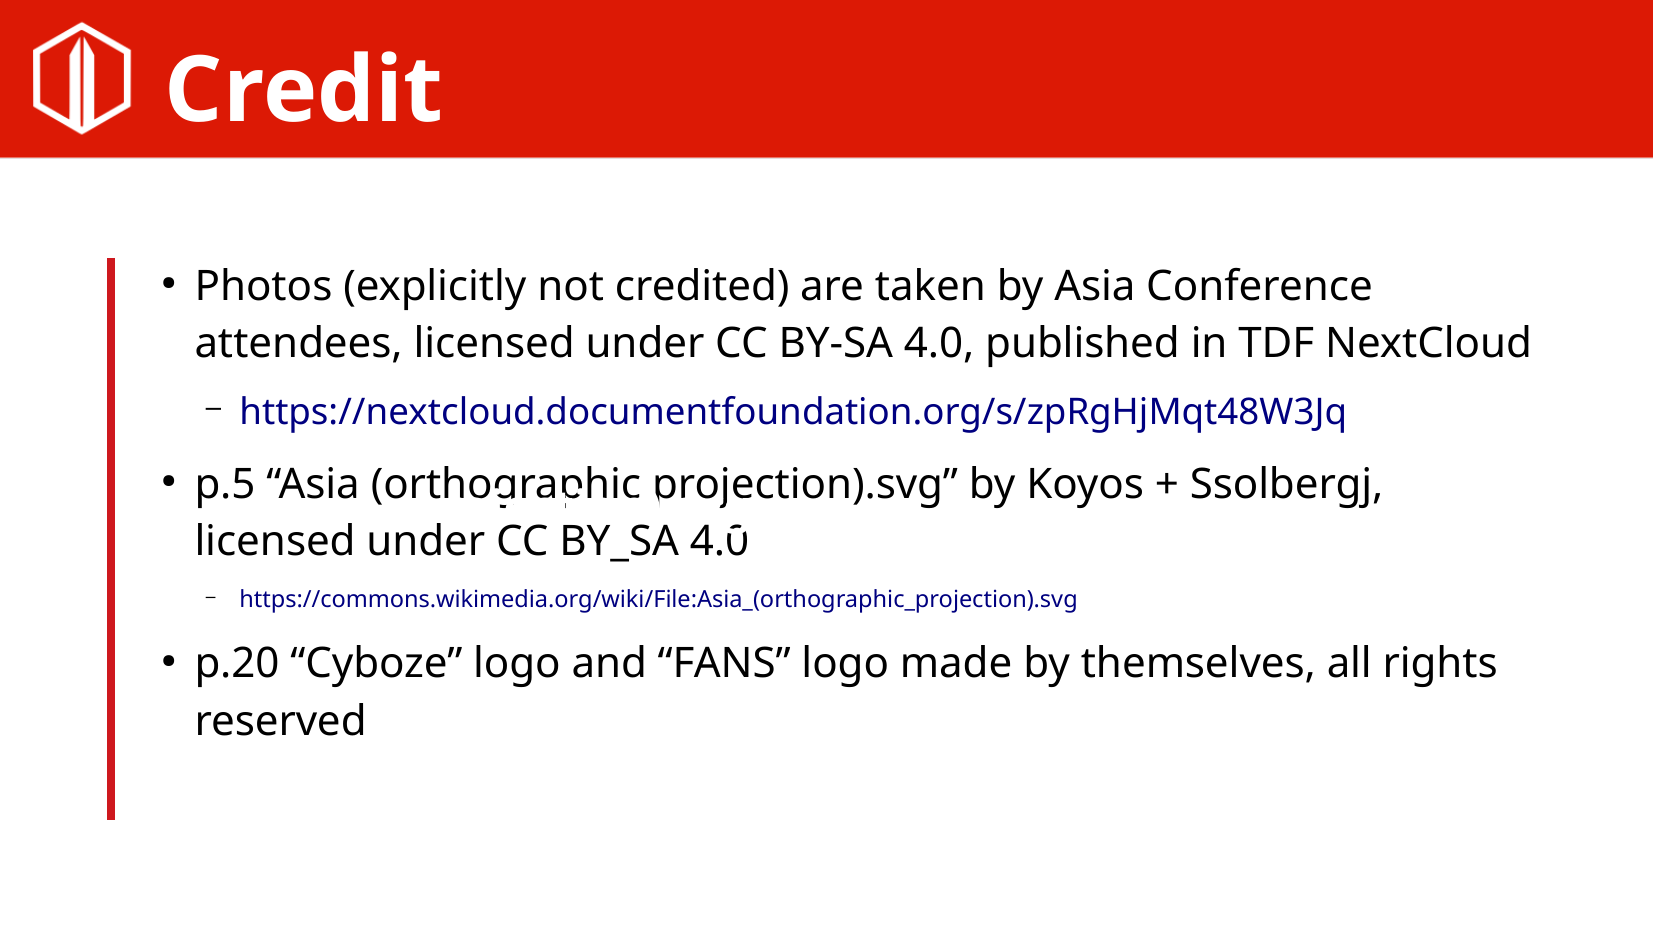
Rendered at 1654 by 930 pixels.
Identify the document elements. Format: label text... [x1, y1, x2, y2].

text_box Asia (orthographic projection).svg [397, 404, 1094, 520]
picture [0, 0, 1653, 930]
title Credit [164, 30, 1571, 142]
list Photos (explicitly not credited) are taken by Asia Conference attendees, licensed under CC BY-SA 4.0, published in TDF NextCloud https://nextcloud.documentfoundation.org/s/zpRgHjMqt48W3Jq p.5 “Asia (orthographic projection).svg” by Koyos + Ssolbergj, licensed under CC BY_SA 4.0 https://commons.wikimedia.org/wiki/File:Asia_(orthographic_projection).svg p.20 “Cyboze” logo and “FANS” logo made by themselves, all rights reserved [150, 255, 1556, 796]
